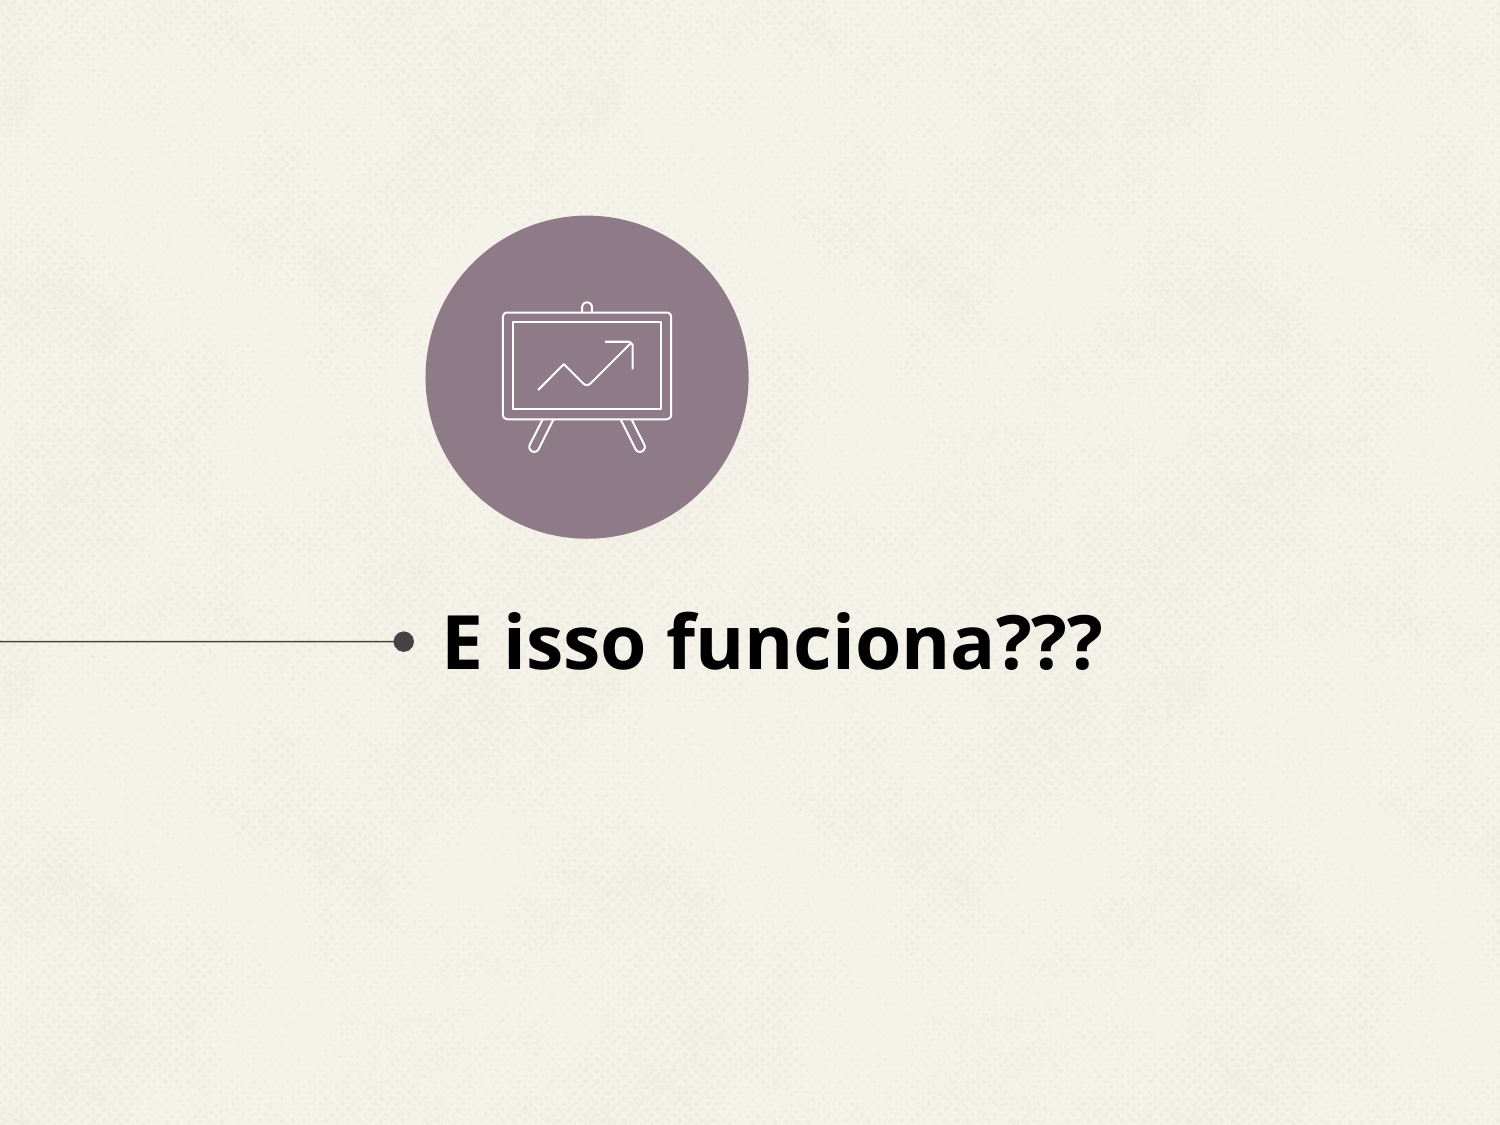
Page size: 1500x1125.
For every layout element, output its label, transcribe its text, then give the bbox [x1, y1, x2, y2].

title E isso funciona??? [426, 446, 1388, 700]
text_box [425, 215, 749, 539]
picture [0, 0, 1500, 1125]
